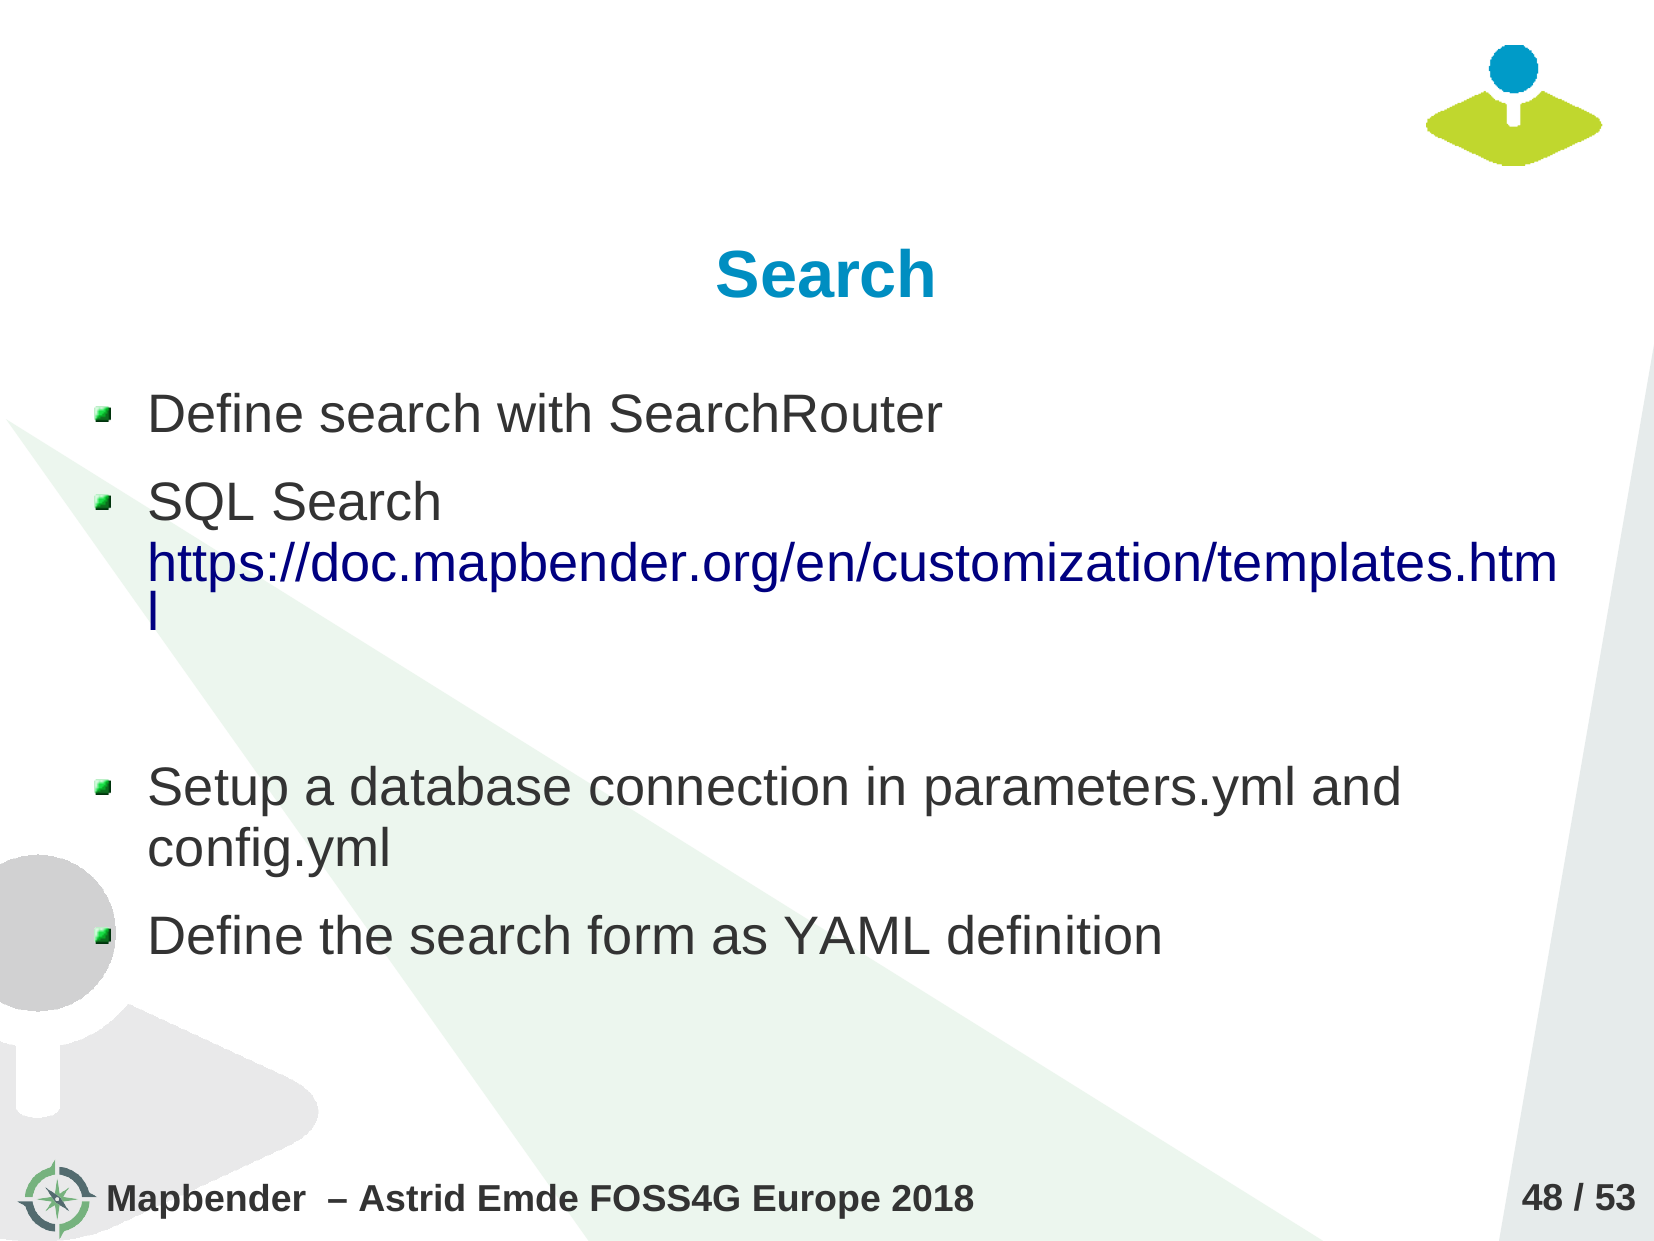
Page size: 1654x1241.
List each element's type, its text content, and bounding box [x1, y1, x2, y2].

list Define search with SearchRouter SQL Search https://doc.mapbender.org/en/customization/templates.html Setup a database connection in parameters.yml and config.yml Define the search form as YAML definition [76, 383, 1565, 1188]
picture [1426, 45, 1604, 166]
title Search [82, 208, 1571, 342]
picture [16, 1158, 98, 1240]
